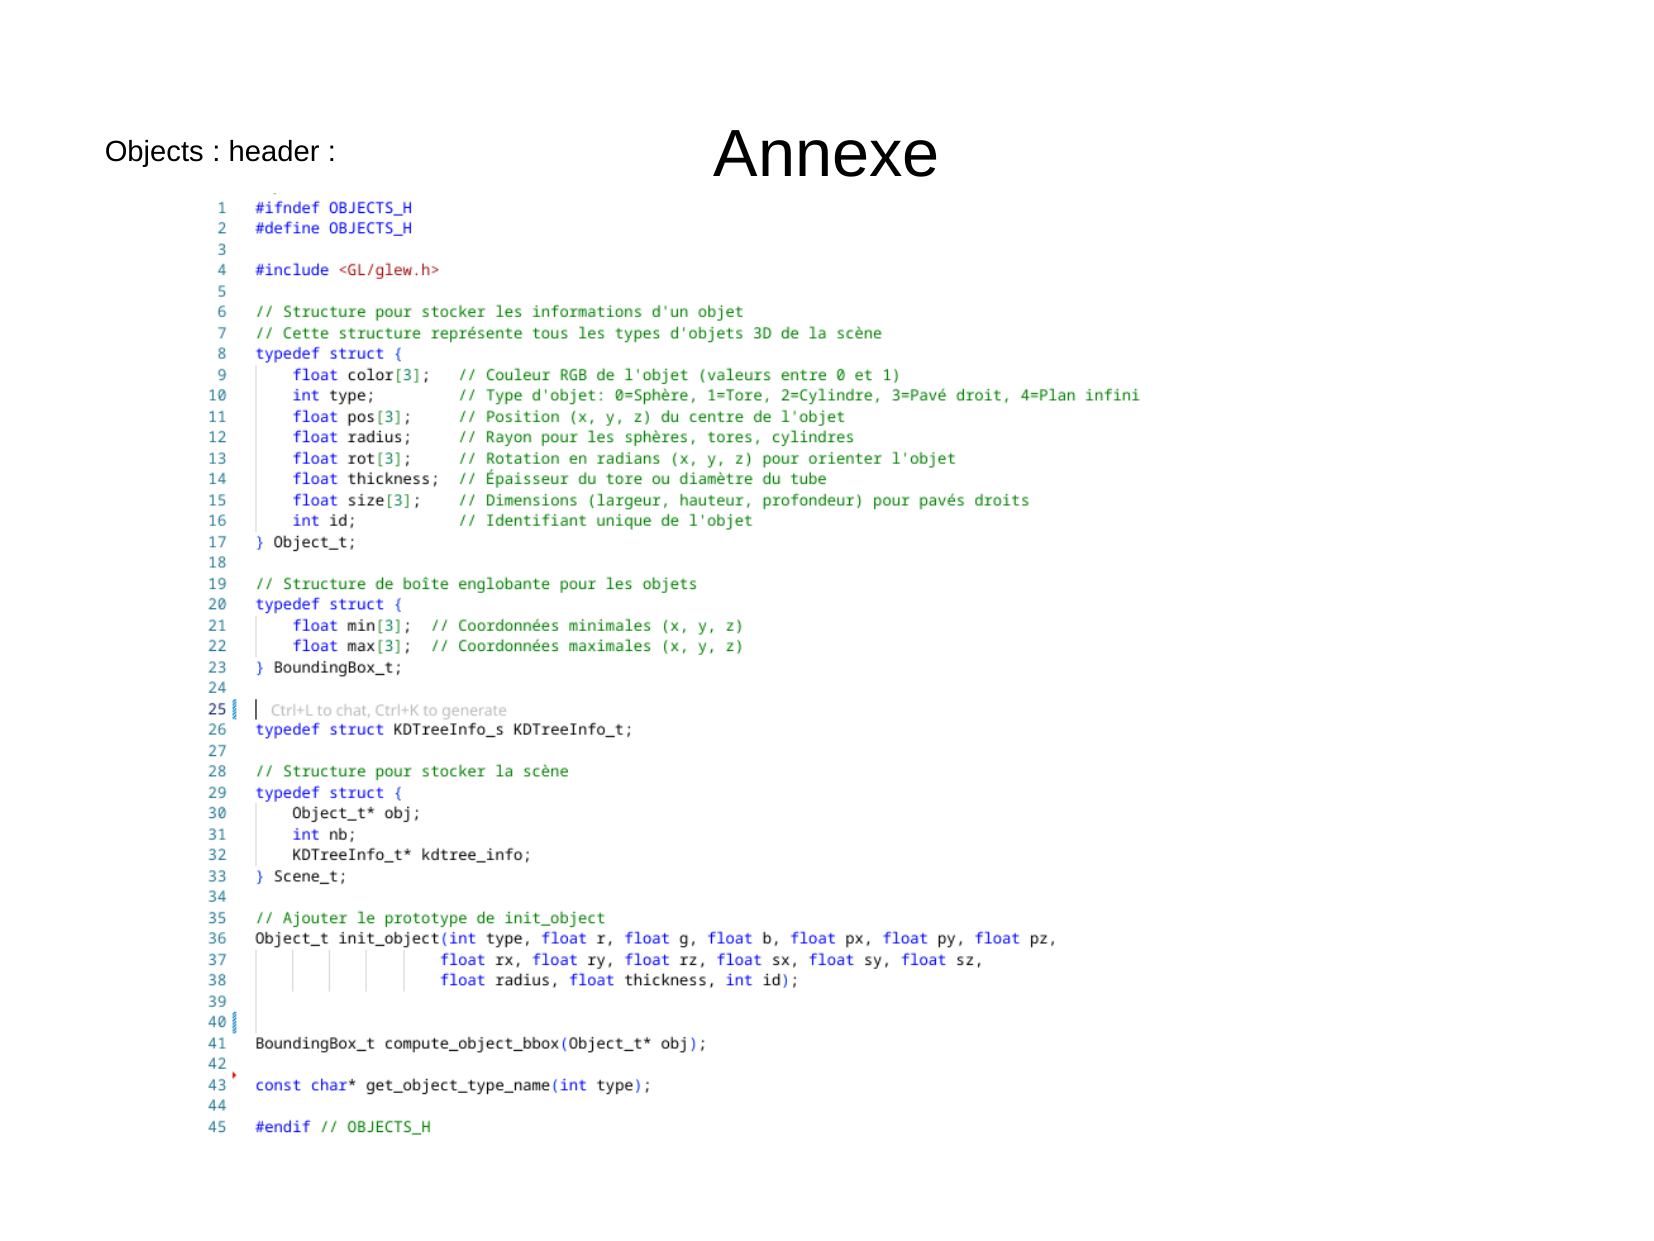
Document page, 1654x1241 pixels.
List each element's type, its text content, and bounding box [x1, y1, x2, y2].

text_box Objects : header : [90, 127, 362, 176]
title Annexe [82, 49, 1571, 257]
picture [196, 193, 1345, 1150]
